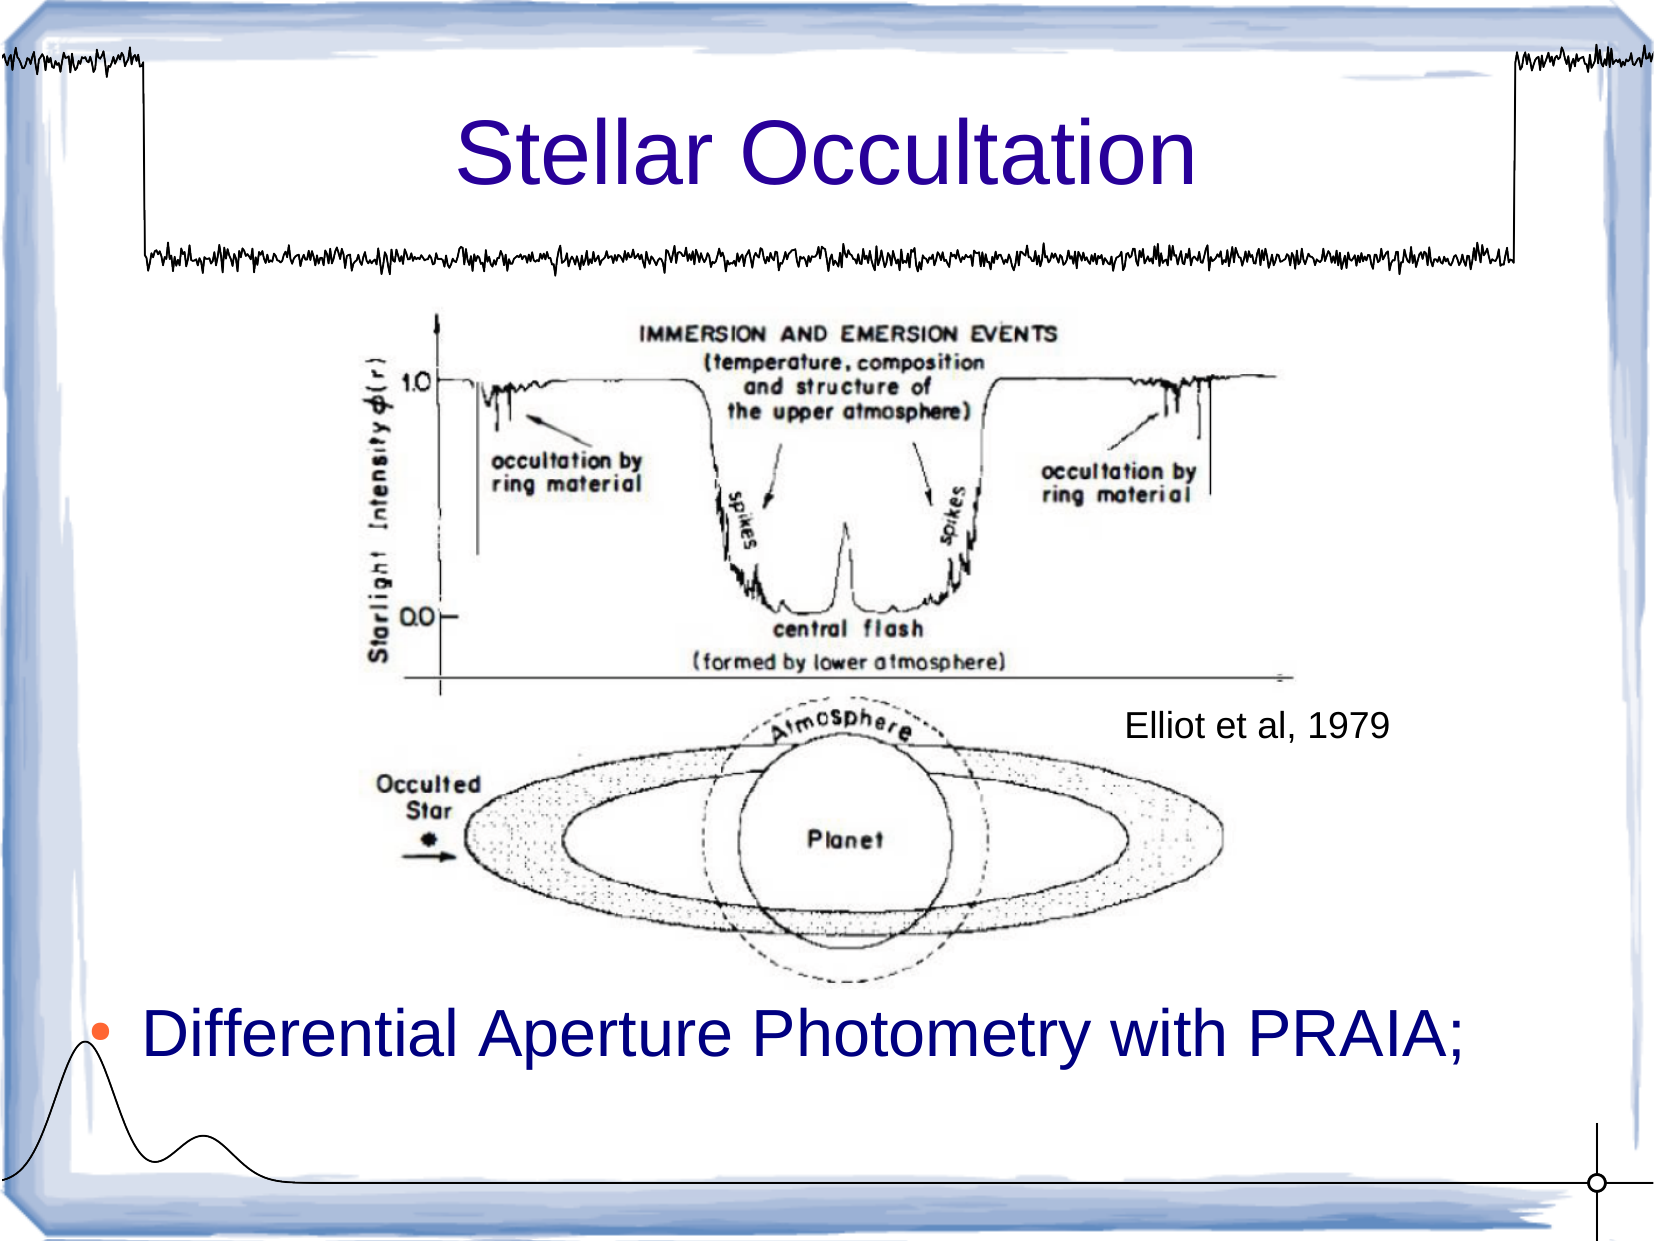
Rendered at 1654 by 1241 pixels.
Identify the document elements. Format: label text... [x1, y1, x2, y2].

list Differential Aperture Photometry with PRAIA; [70, 265, 1619, 1071]
picture [0, 0, 1654, 1241]
